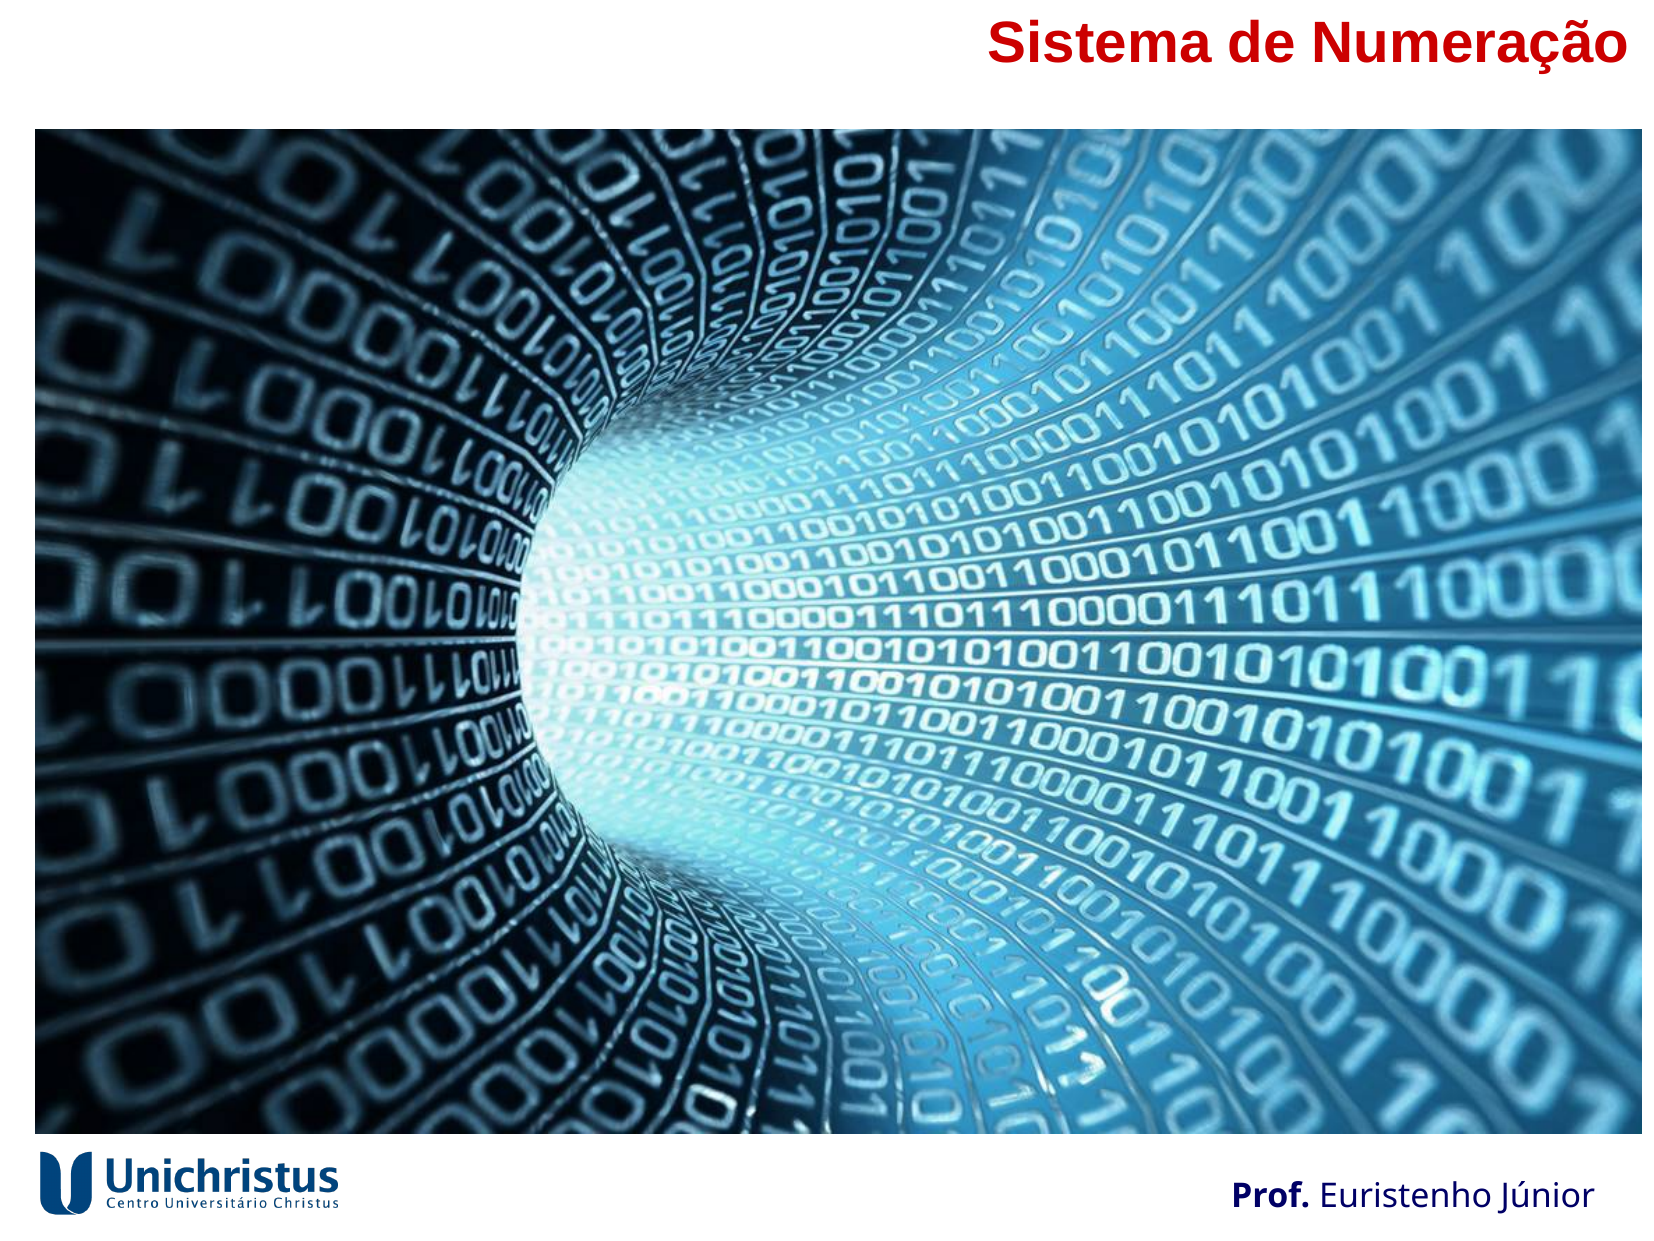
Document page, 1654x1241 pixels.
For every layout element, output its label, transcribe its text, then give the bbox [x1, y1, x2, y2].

picture [35, 129, 1642, 1134]
text_box Sistema de Numeração [973, 2, 1654, 83]
picture [35, 1148, 343, 1217]
text_box Prof. Euristenho Júnior [1216, 1163, 1654, 1224]
